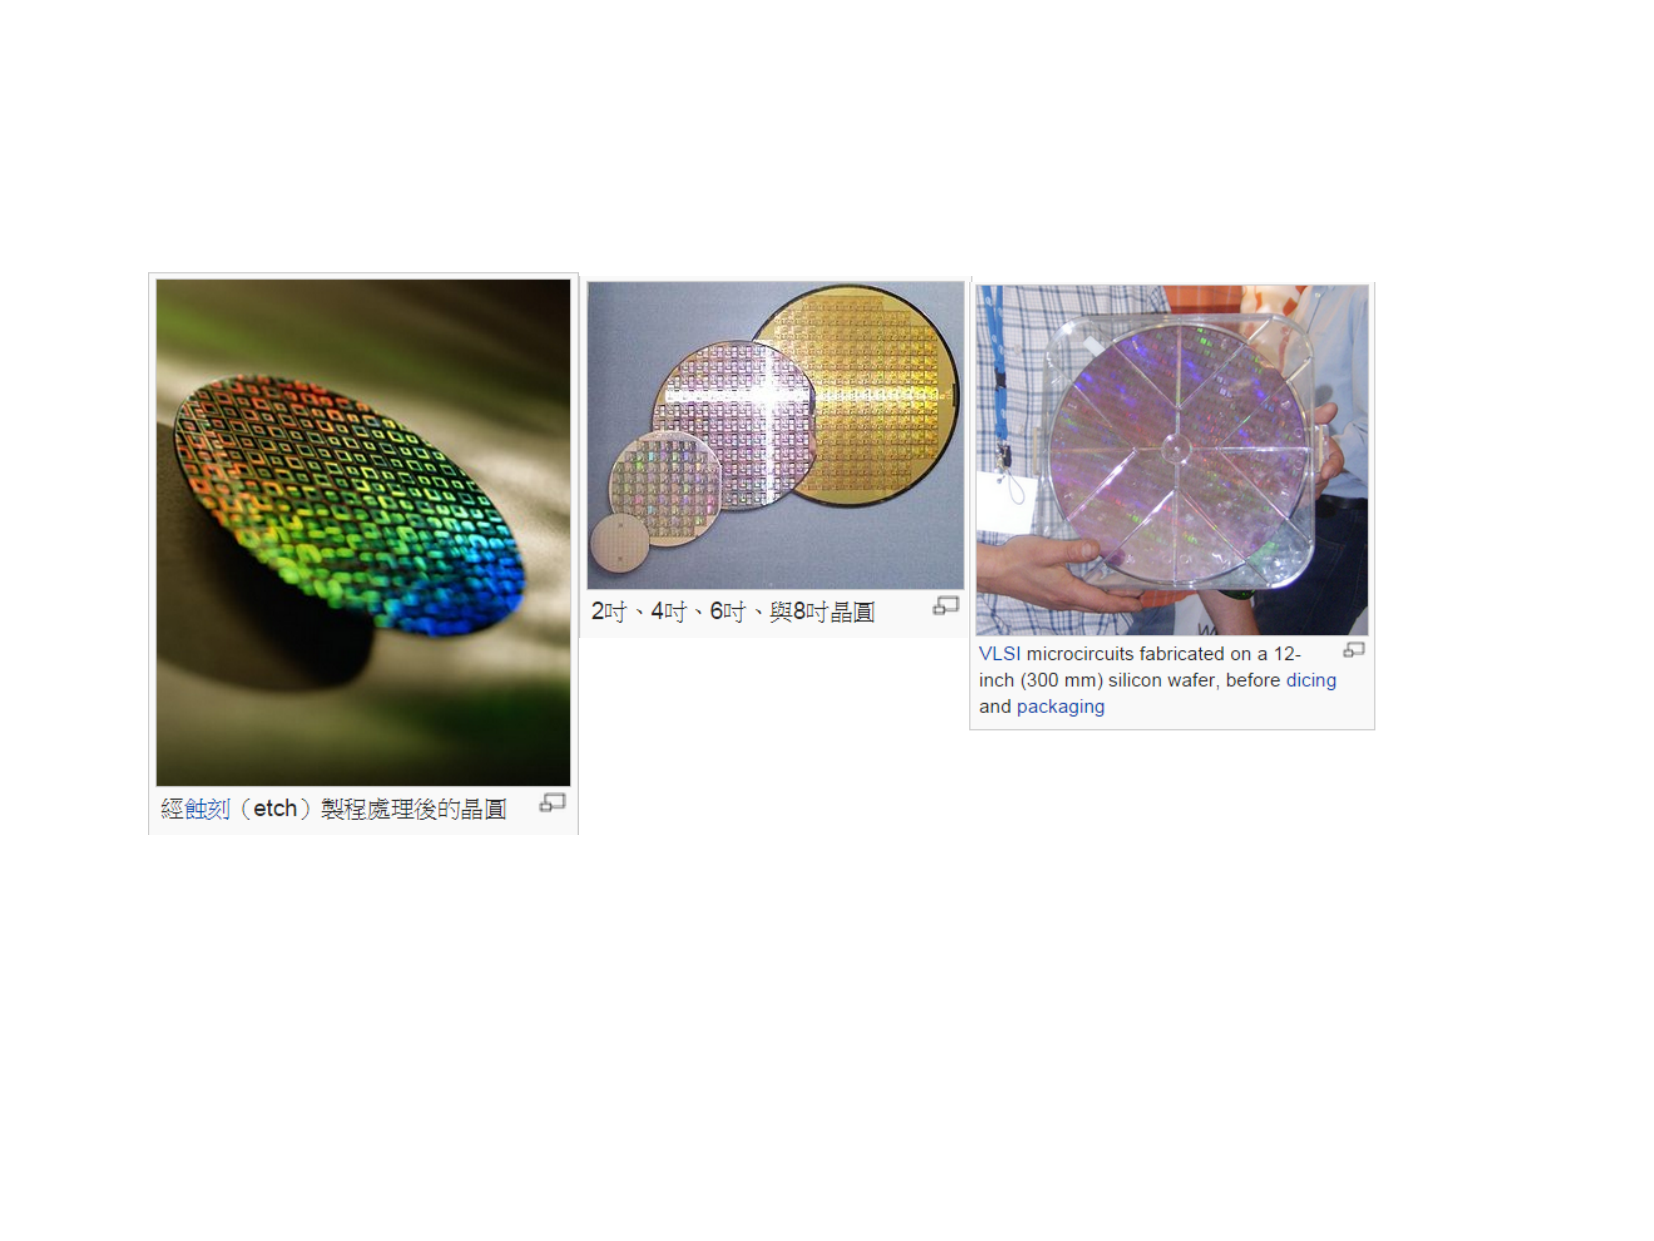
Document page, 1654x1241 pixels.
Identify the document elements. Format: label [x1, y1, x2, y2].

picture [148, 271, 1378, 835]
